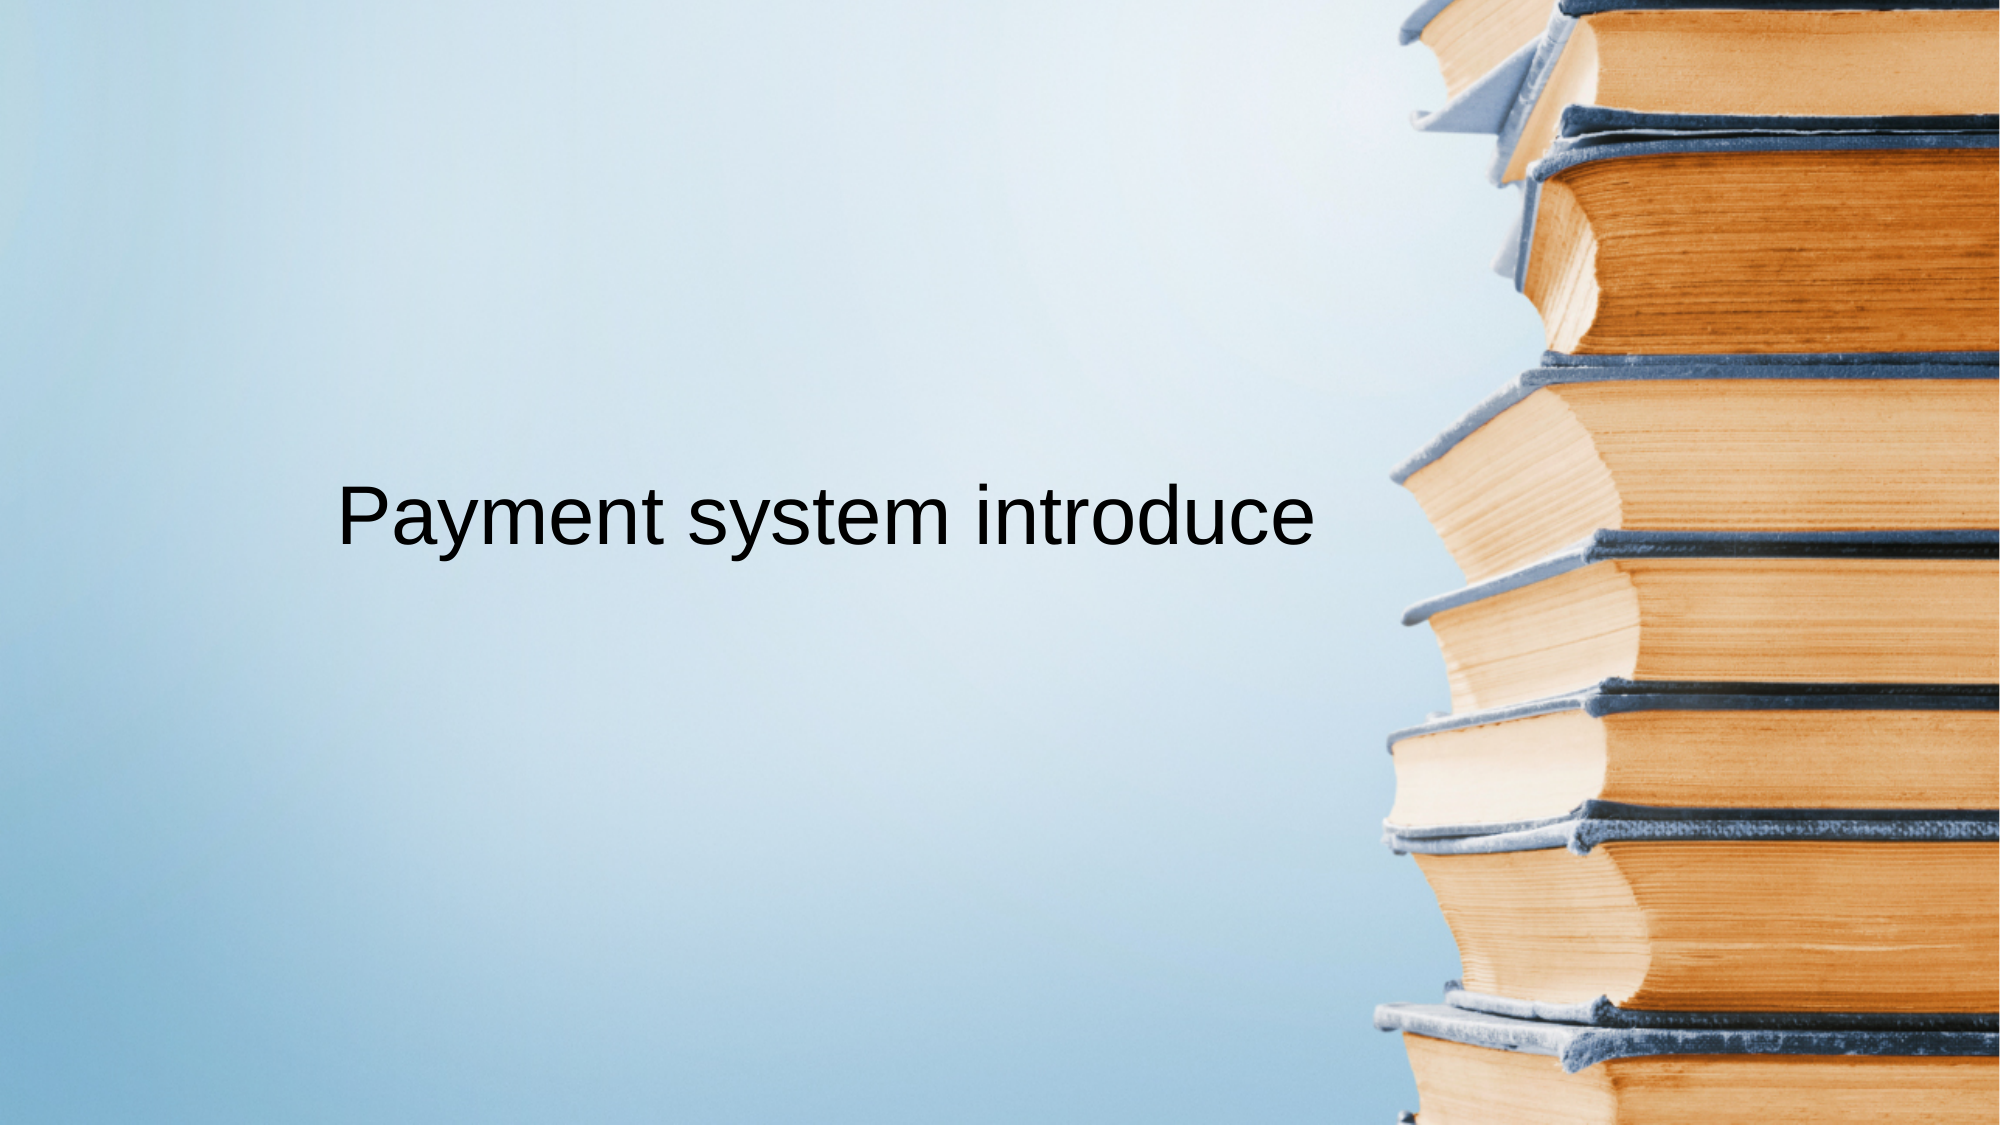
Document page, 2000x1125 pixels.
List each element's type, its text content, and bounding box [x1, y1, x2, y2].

picture [0, 0, 2000, 1125]
subtitle Payment system introduce [88, 351, 1565, 680]
